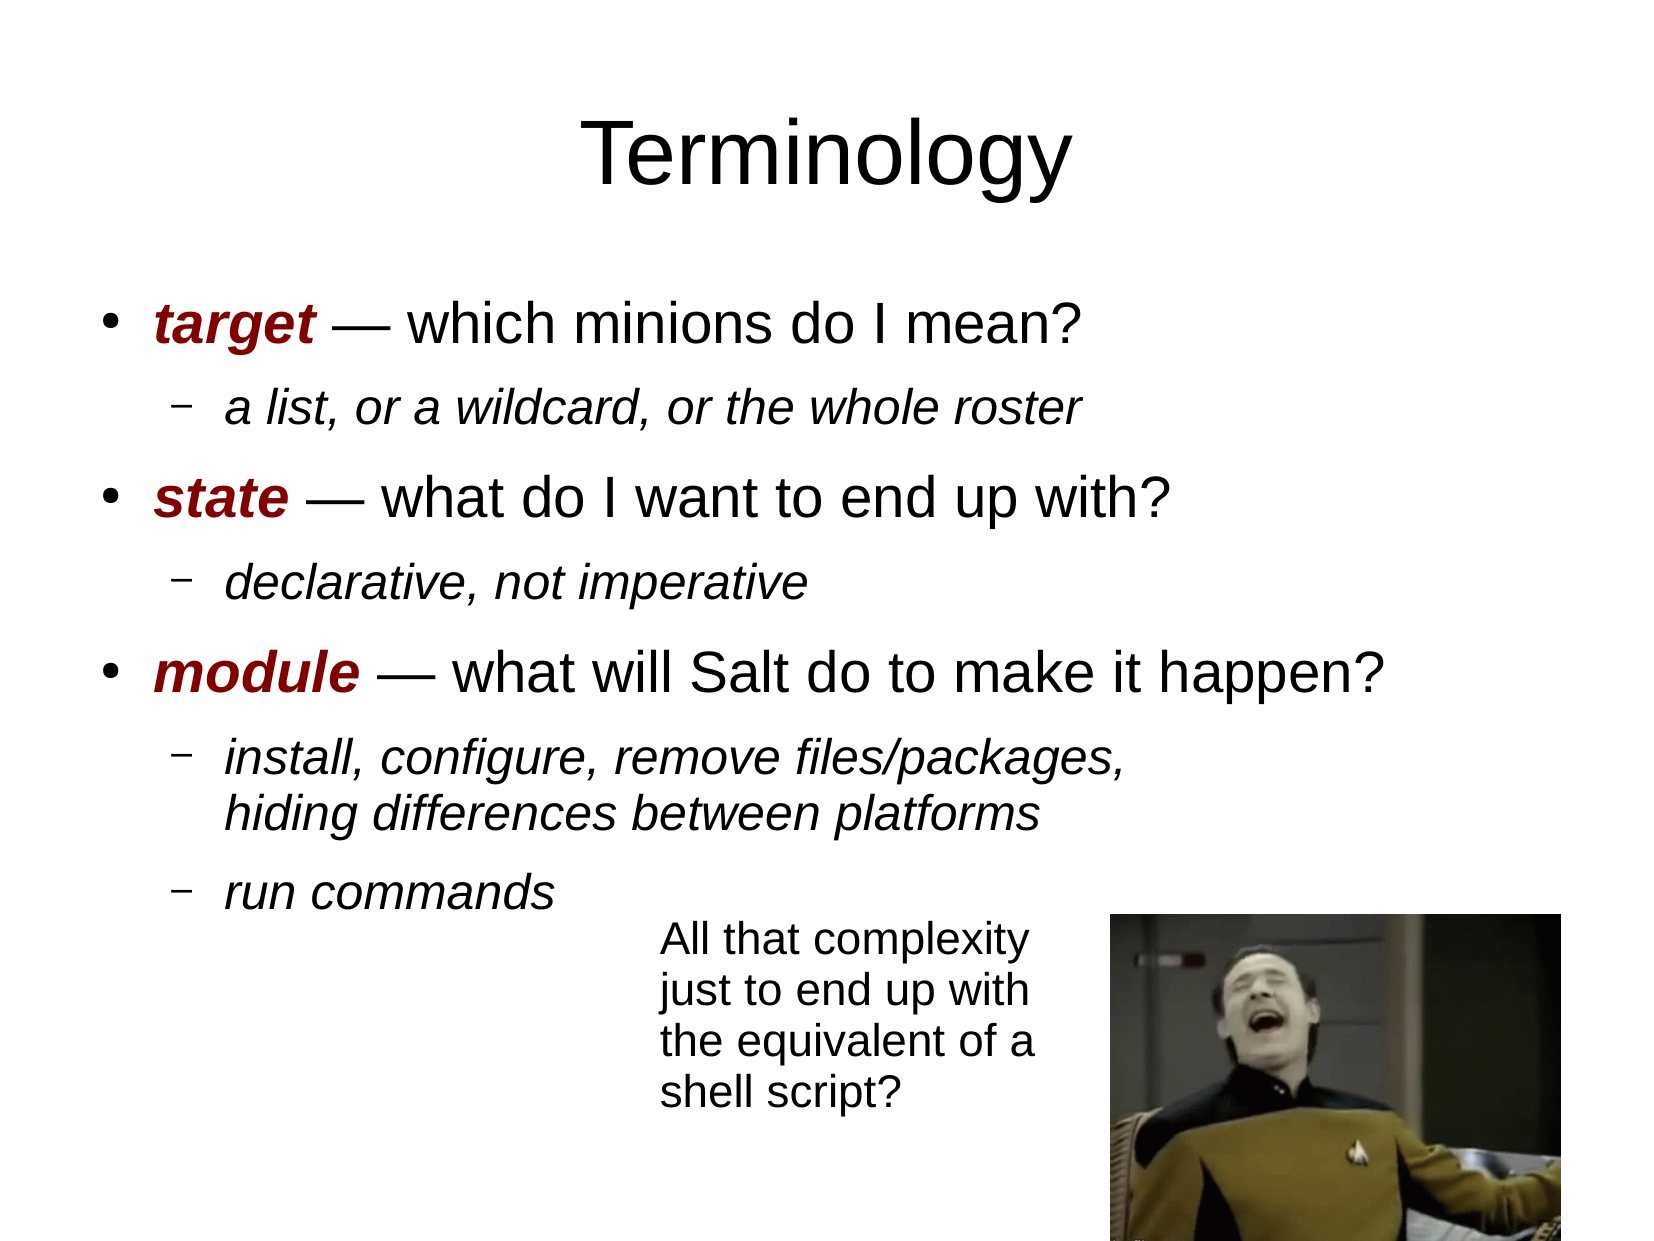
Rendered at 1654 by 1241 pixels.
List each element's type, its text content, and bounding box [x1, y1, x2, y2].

picture [1110, 1010, 1561, 1241]
text_box All that complexity just to end up with the equivalent of a shell script? [645, 1010, 1106, 1126]
title Terminology [82, 49, 1571, 257]
list target — which minions do I mean? a list, or a wildcard, or the whole roster state — what do I want to end up with? declarative, not imperative module — what will Salt do to make it happen? install, configure, remove files/packages, hiding differences between platforms run commands [82, 290, 1571, 1010]
